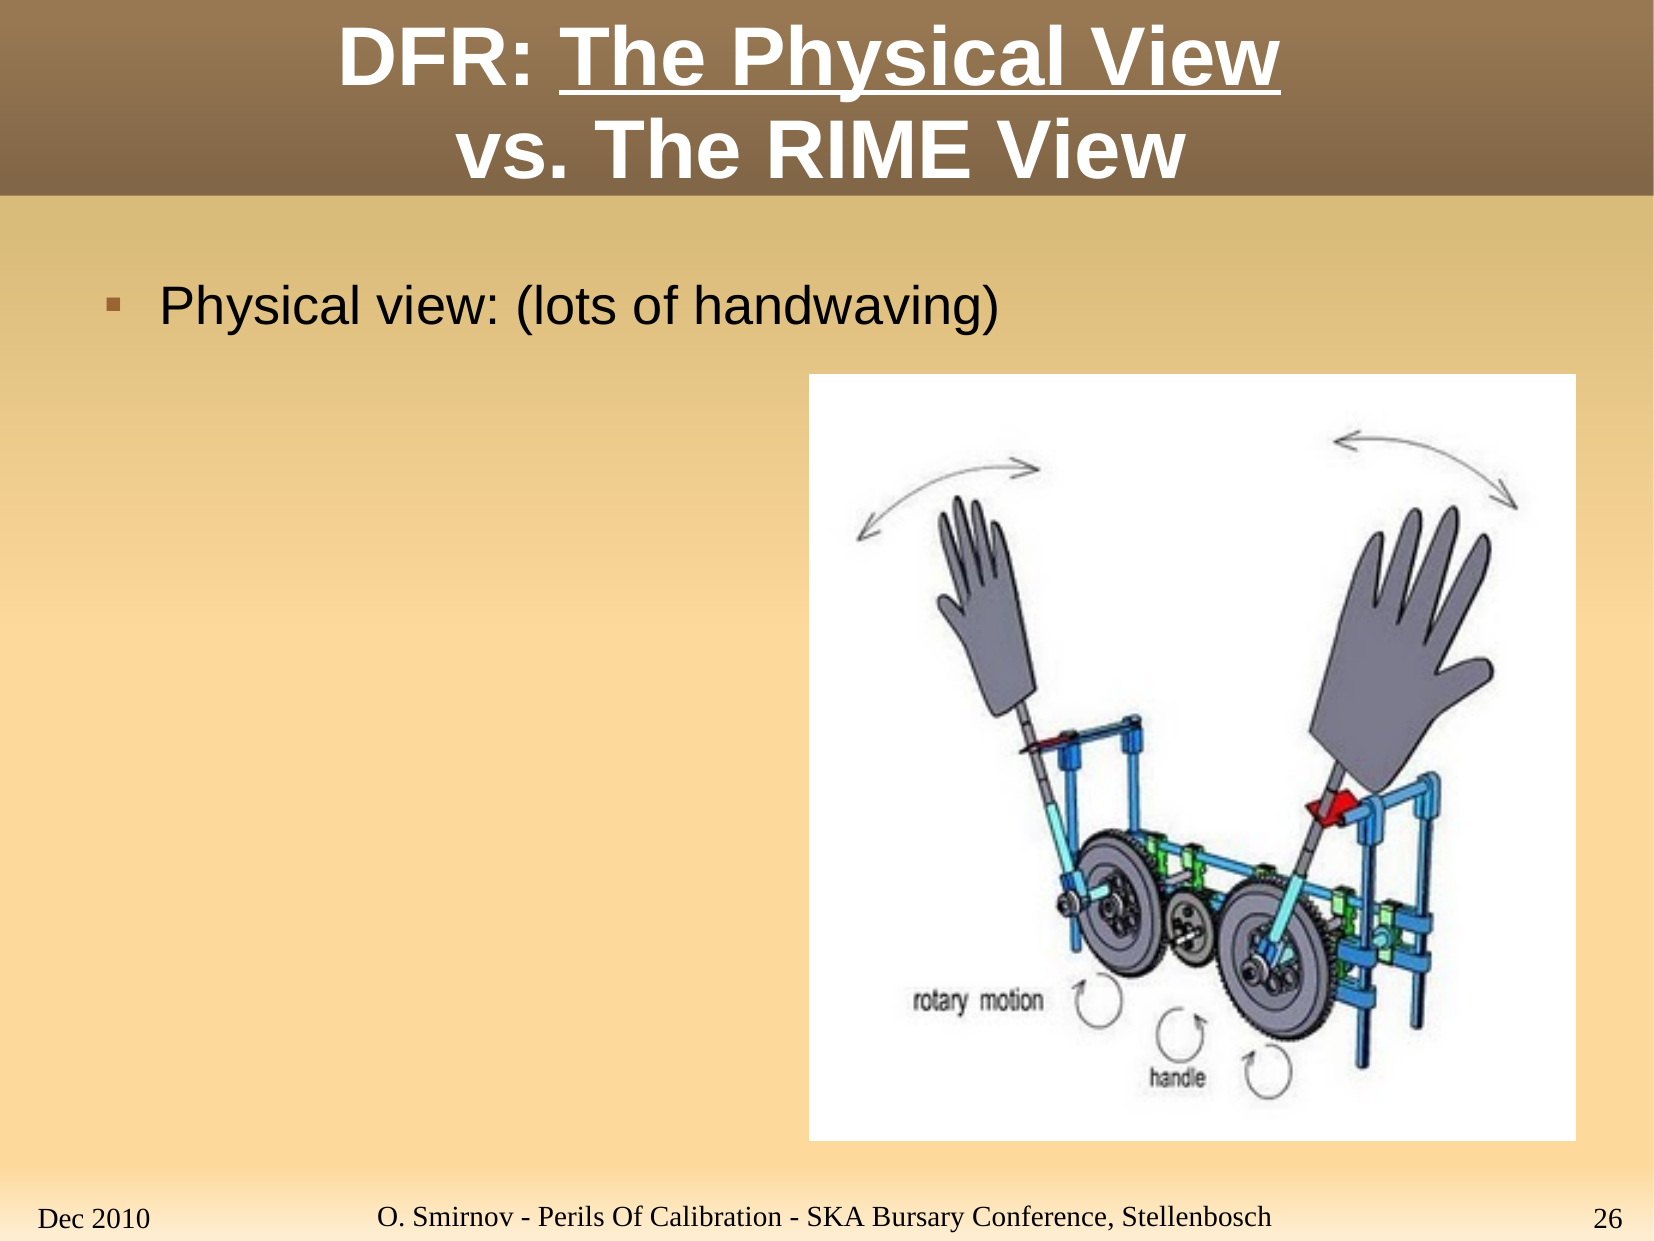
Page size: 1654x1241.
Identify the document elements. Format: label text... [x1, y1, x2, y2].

list Physical view: (lots of handwaving) [88, 275, 1502, 1095]
picture [0, 0, 1654, 1241]
title DFR: The Physical View vs. The RIME View [76, 0, 1565, 208]
